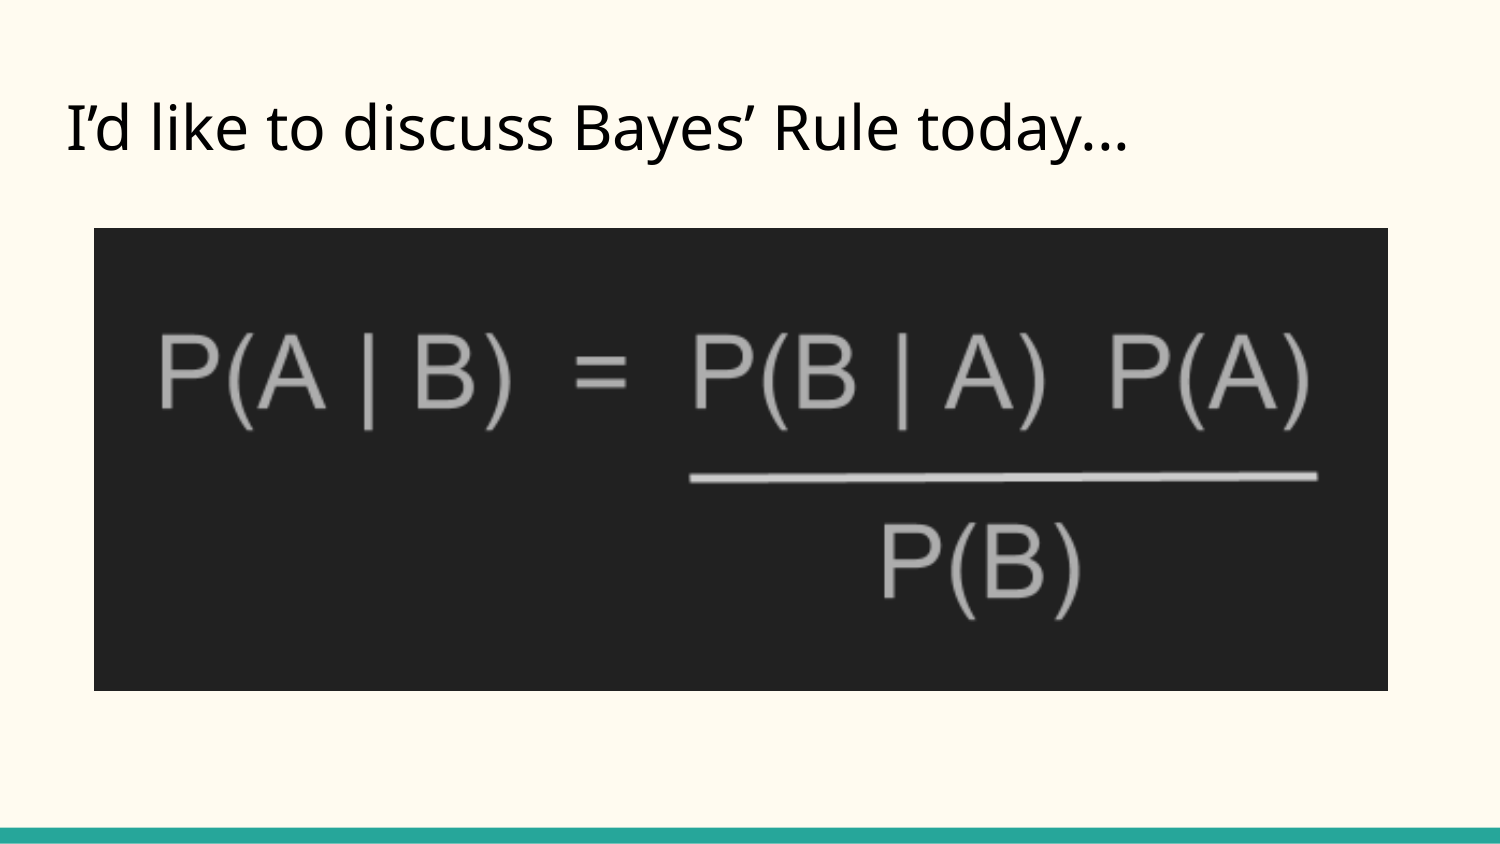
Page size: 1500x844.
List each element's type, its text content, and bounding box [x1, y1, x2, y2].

title I’d like to discuss Bayes’ Rule today... [51, 72, 1449, 174]
picture [94, 228, 1388, 691]
